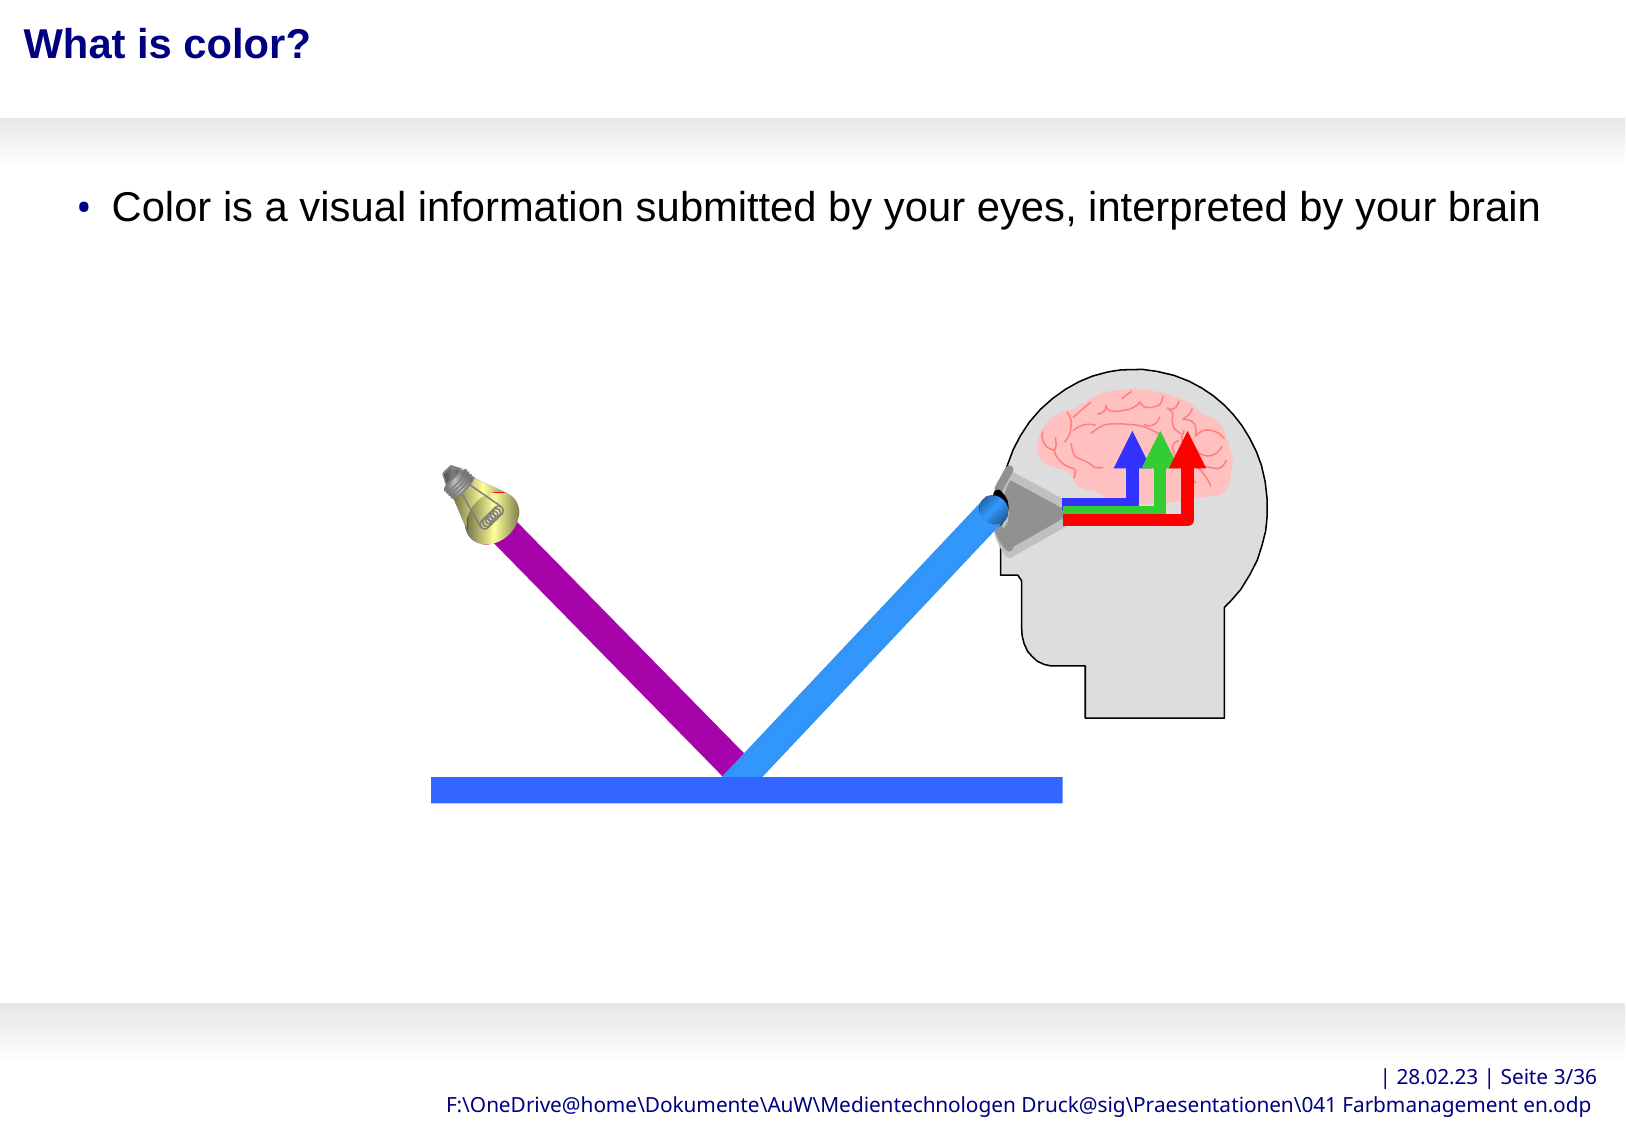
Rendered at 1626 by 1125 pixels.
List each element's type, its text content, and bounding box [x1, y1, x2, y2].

text_box [431, 369, 1268, 804]
list Color is a visual information submitted by your eyes, interpreted by your brain [29, 174, 1594, 827]
title What is color? [23, 11, 1600, 130]
